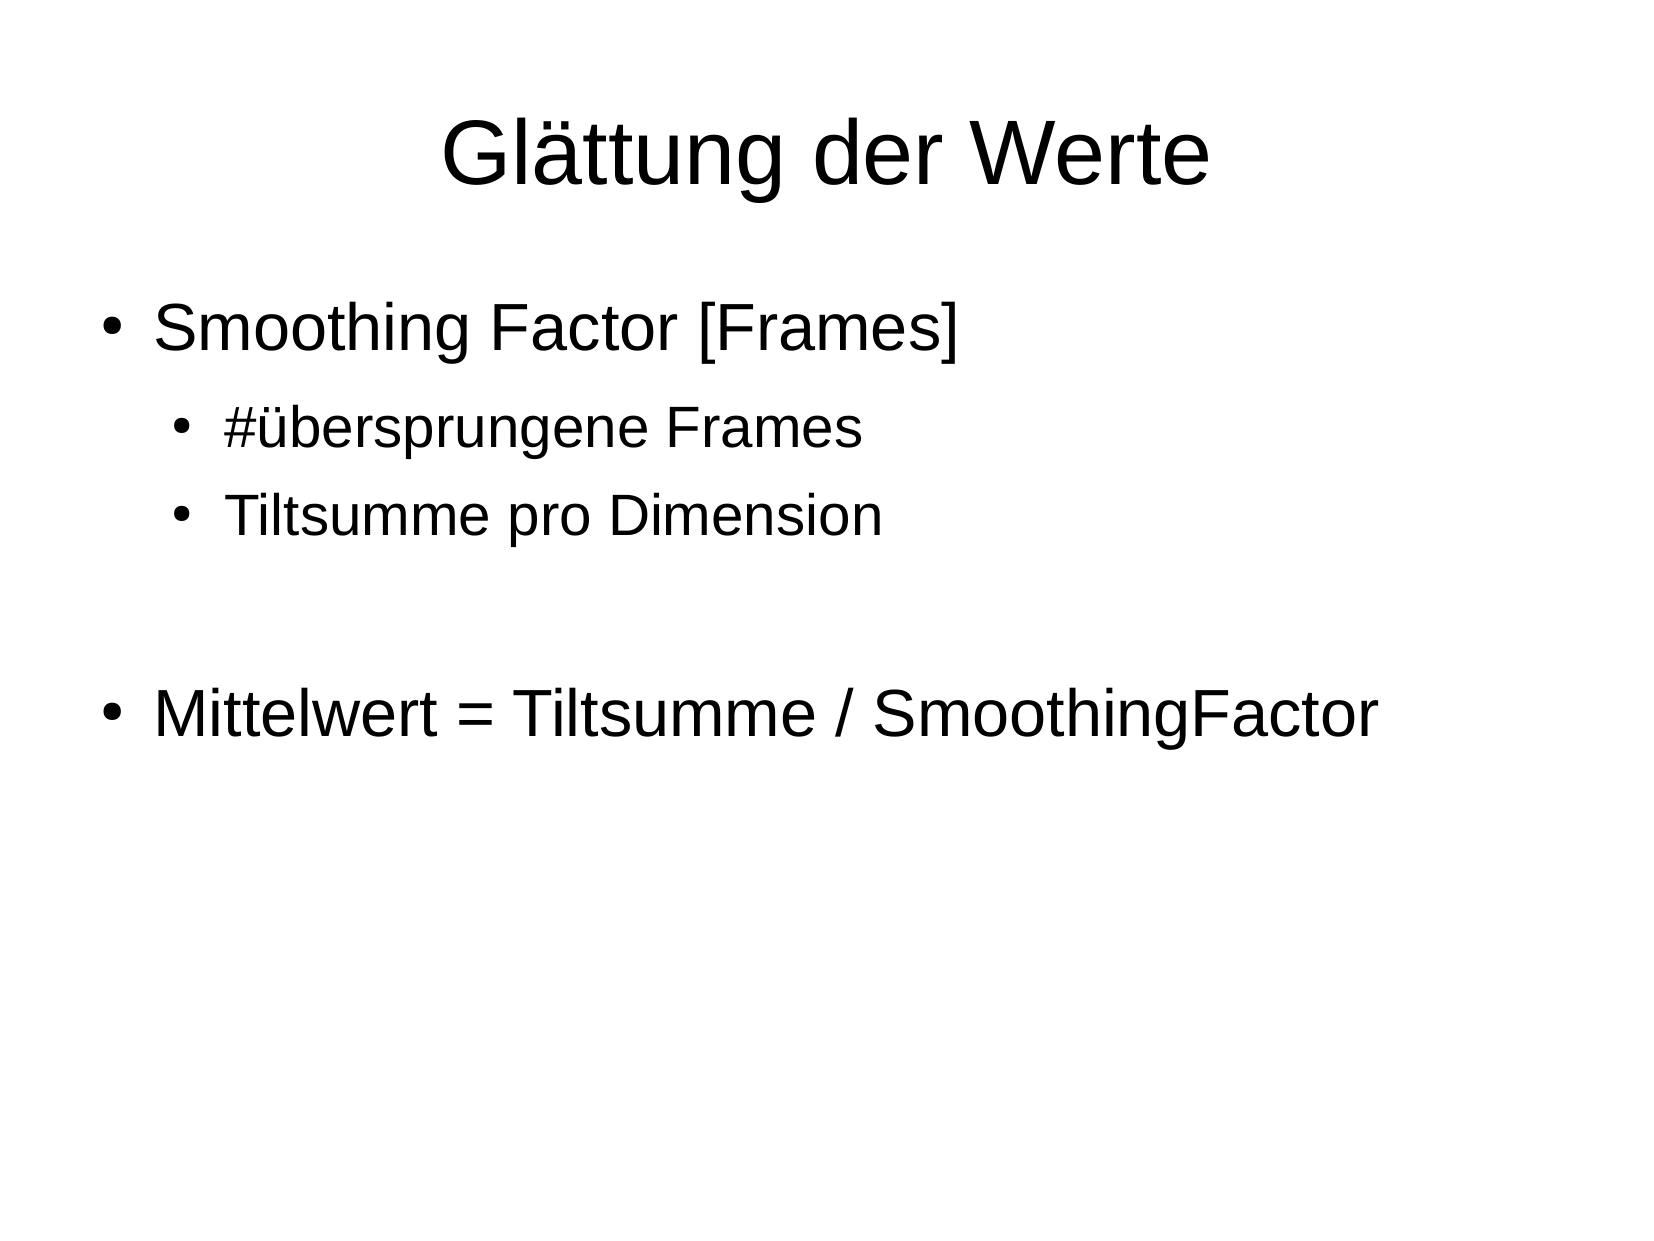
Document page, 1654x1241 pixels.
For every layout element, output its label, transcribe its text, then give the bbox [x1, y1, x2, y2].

title Glättung der Werte [82, 49, 1571, 257]
list Smoothing Factor [Frames] #übersprungene Frames Tiltsumme pro Dimension Mittelwert = Tiltsumme / SmoothingFactor [82, 290, 1571, 1010]
